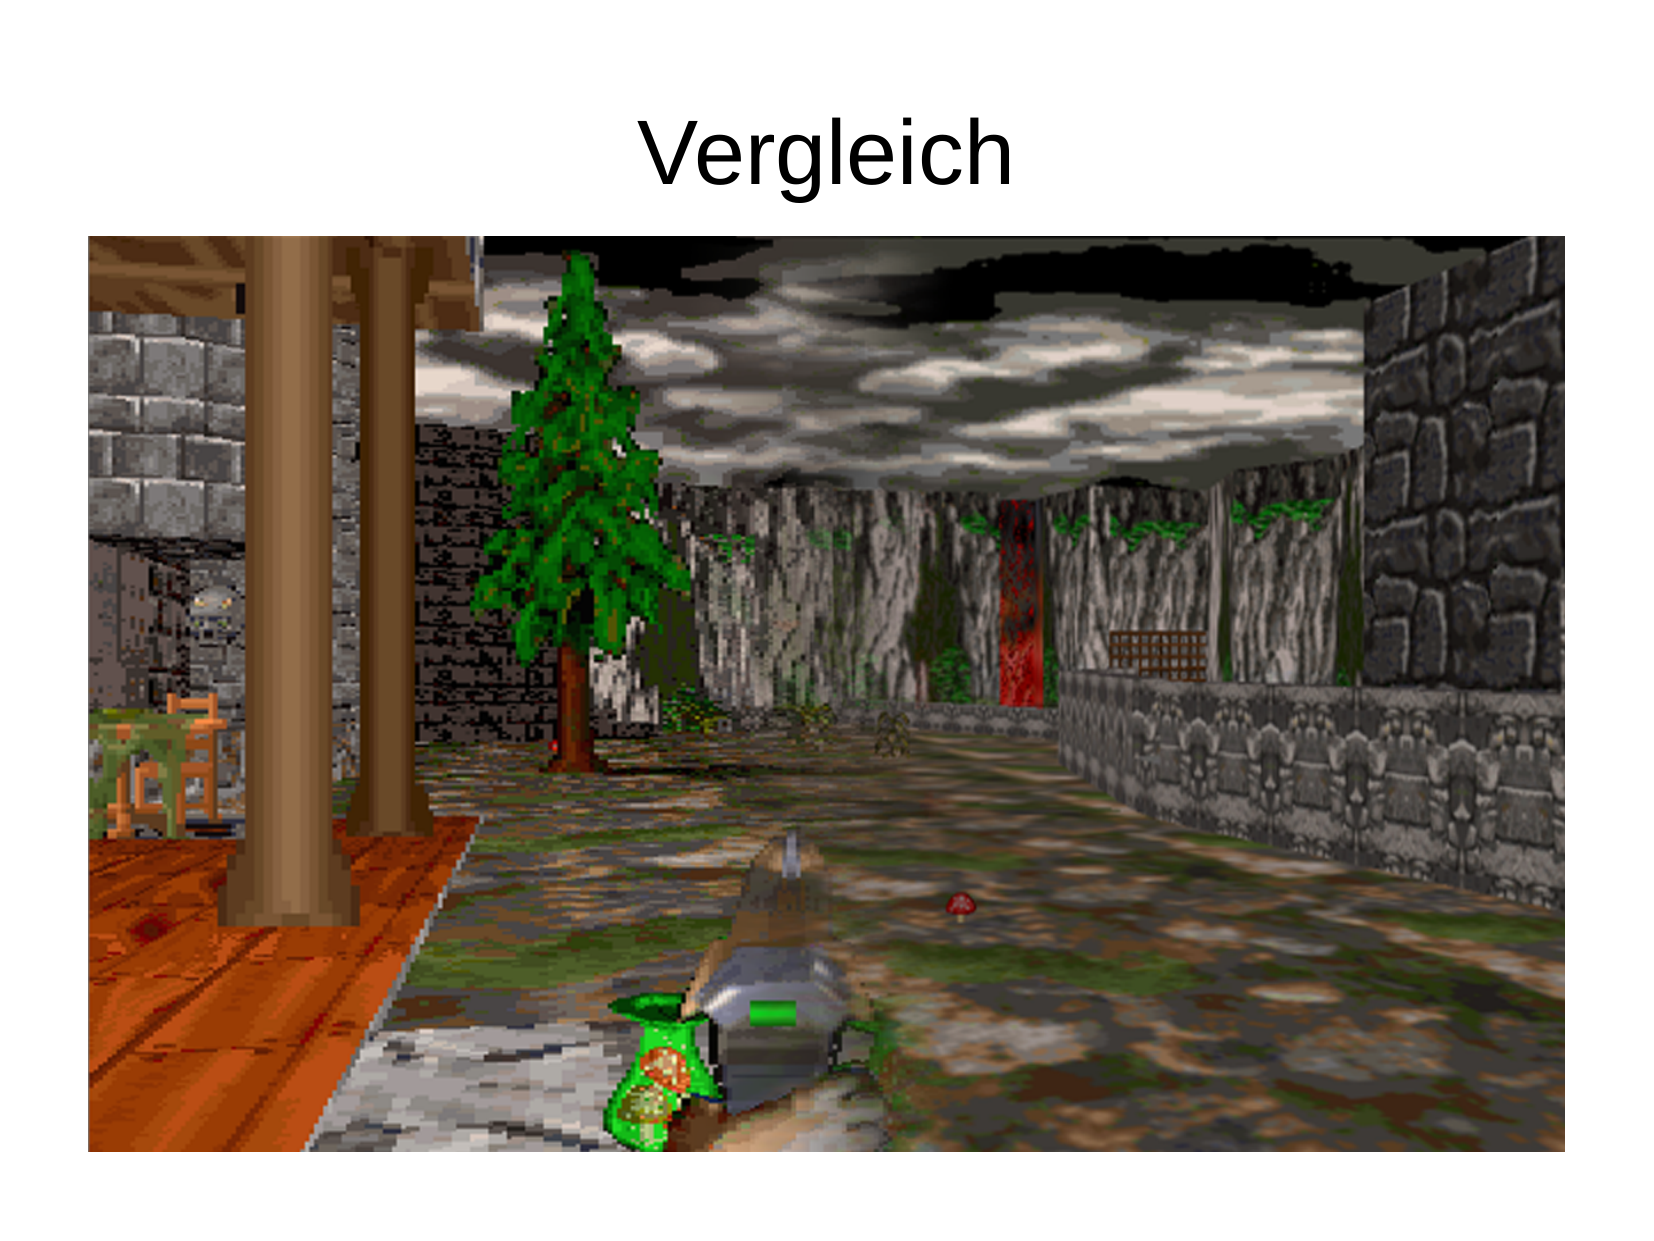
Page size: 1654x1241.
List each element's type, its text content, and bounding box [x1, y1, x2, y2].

picture [88, 236, 1565, 1152]
title Vergleich [82, 49, 1571, 257]
